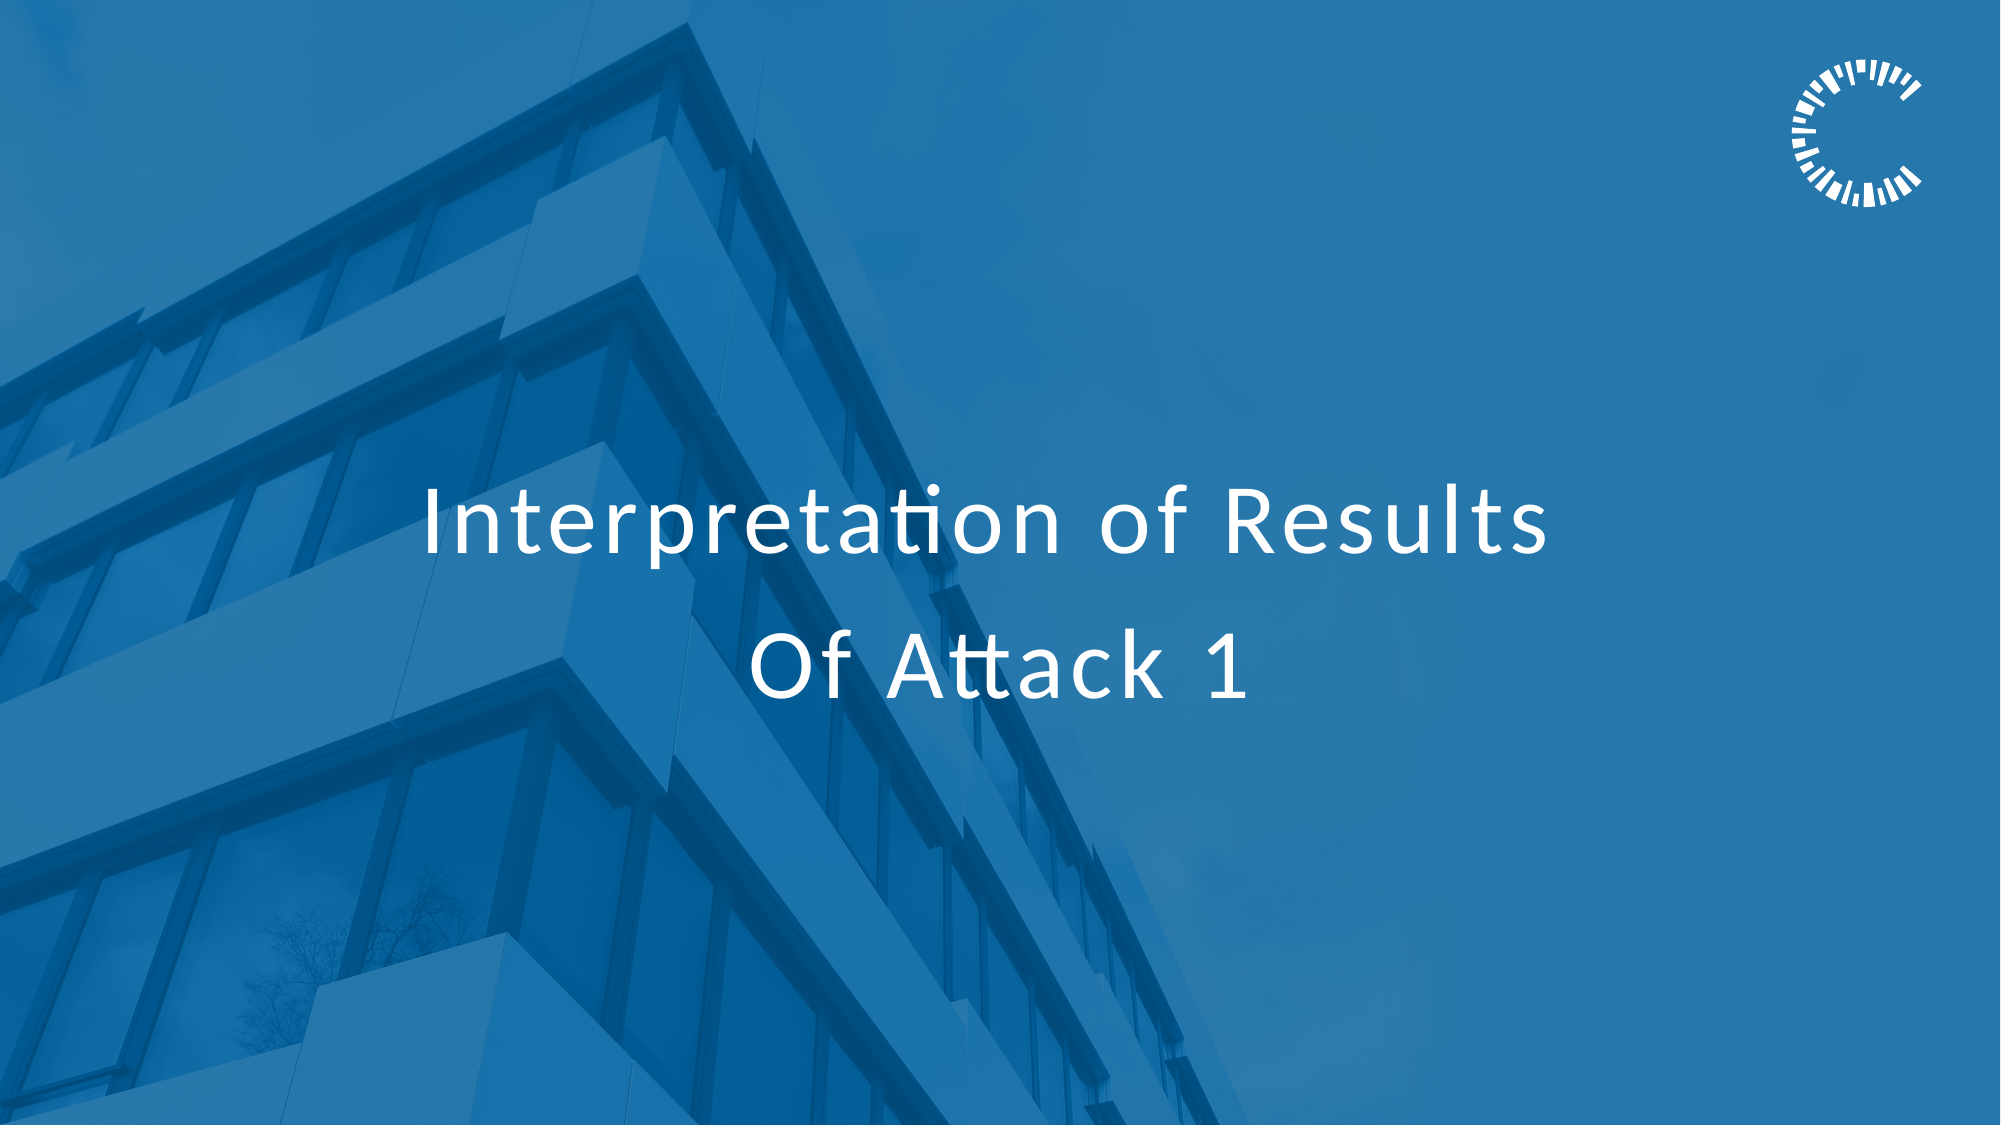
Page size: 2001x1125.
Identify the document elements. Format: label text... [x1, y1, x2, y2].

list Interpretation of Results Of Attack 1 [78, 448, 1922, 840]
picture [0, 0, 2001, 1125]
